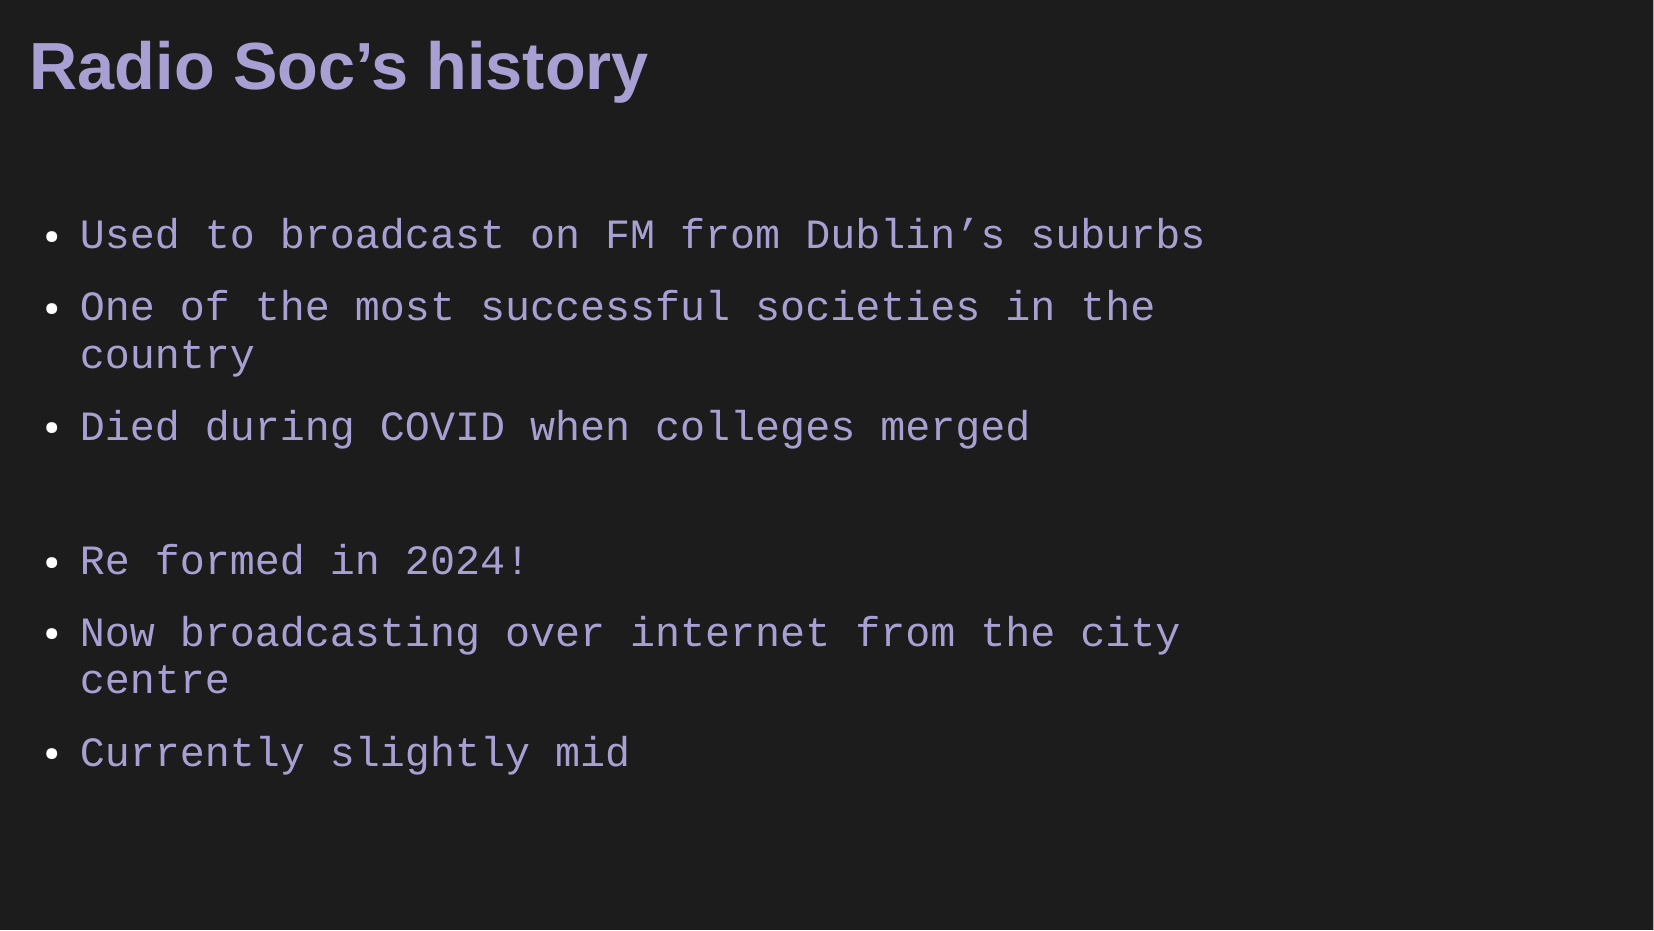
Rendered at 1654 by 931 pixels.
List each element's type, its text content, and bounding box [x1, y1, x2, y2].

title Radio Soc’s history [29, 29, 1123, 104]
text_box Used to broadcast on FM from Dublin’s suburbs One of the most successful societies in the country Died during COVID when colleges merged Re formed in 2024! Now broadcasting over internet from the city centre Currently slightly mid [29, 206, 1270, 886]
